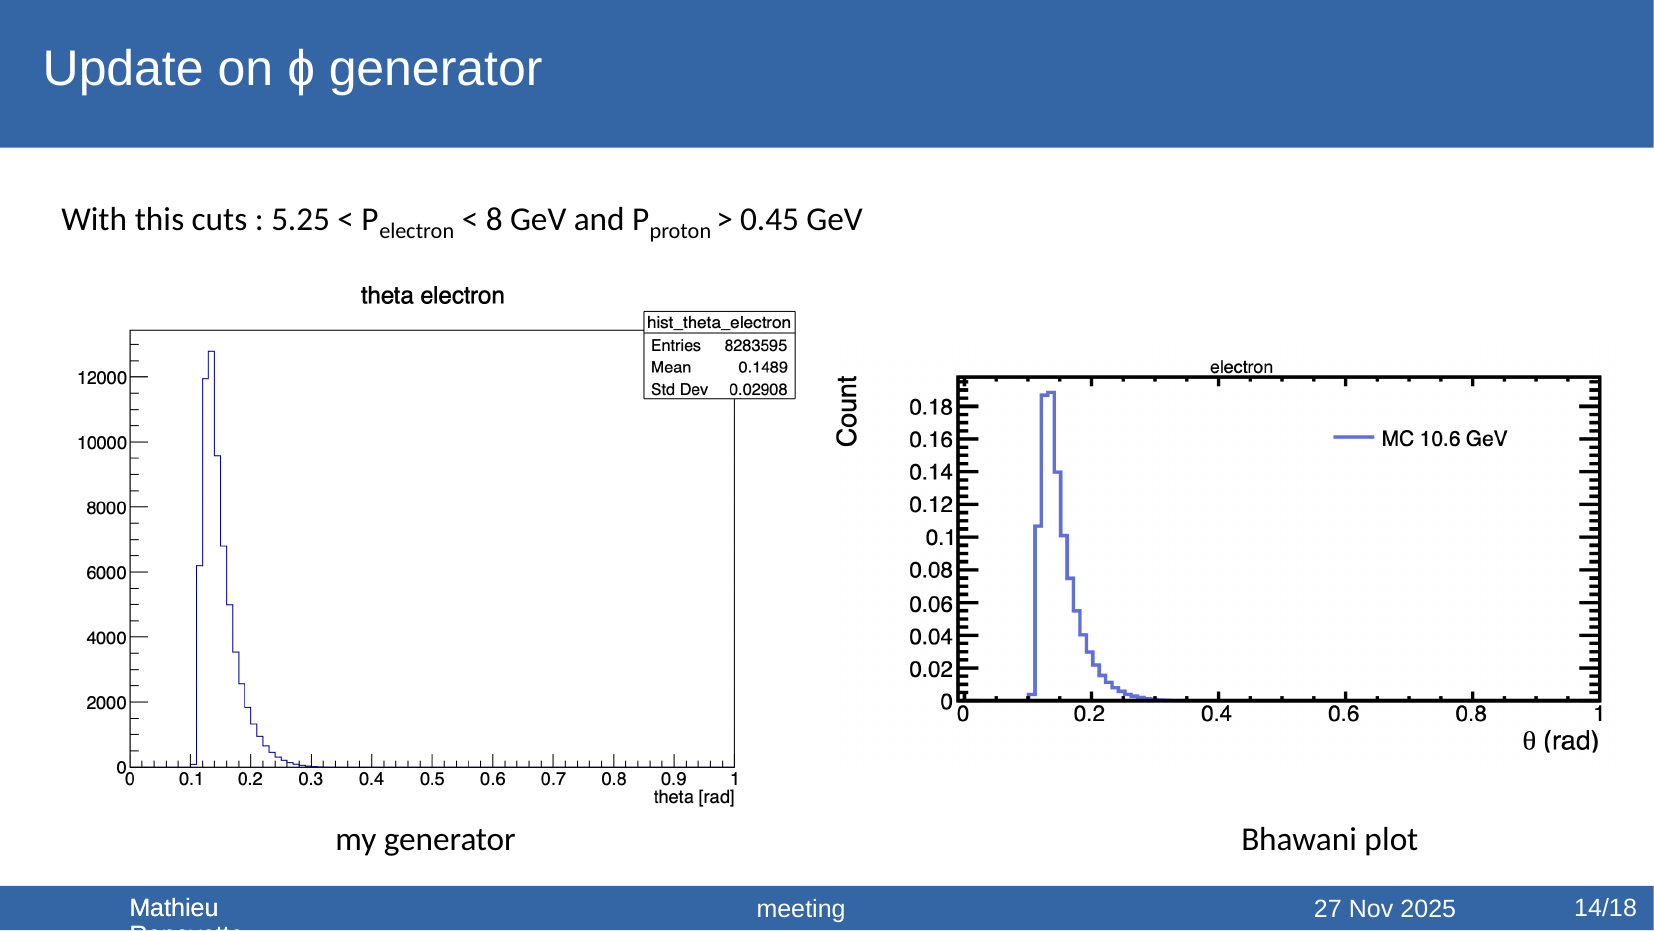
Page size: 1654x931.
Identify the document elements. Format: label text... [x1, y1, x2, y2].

picture [826, 344, 1630, 774]
text_box my generator [320, 814, 535, 865]
text_box 27 Nov 2025 [1299, 887, 1536, 931]
text_box Bhawani plot [1226, 809, 1436, 865]
text_box [0, 0, 1654, 148]
text_box meeting [734, 887, 953, 931]
text_box [226, 885, 1654, 931]
text_box With this cuts : 5.25 < Pelectron < 8 GeV and Pproton > 0.45 GeV [46, 189, 895, 246]
text_box Update on ɸ generator [27, 32, 886, 106]
picture [58, 280, 805, 814]
text_box 14/18 [1559, 885, 1654, 930]
text_box [0, 885, 131, 931]
text_box Mathieu Ronayette [114, 885, 355, 929]
